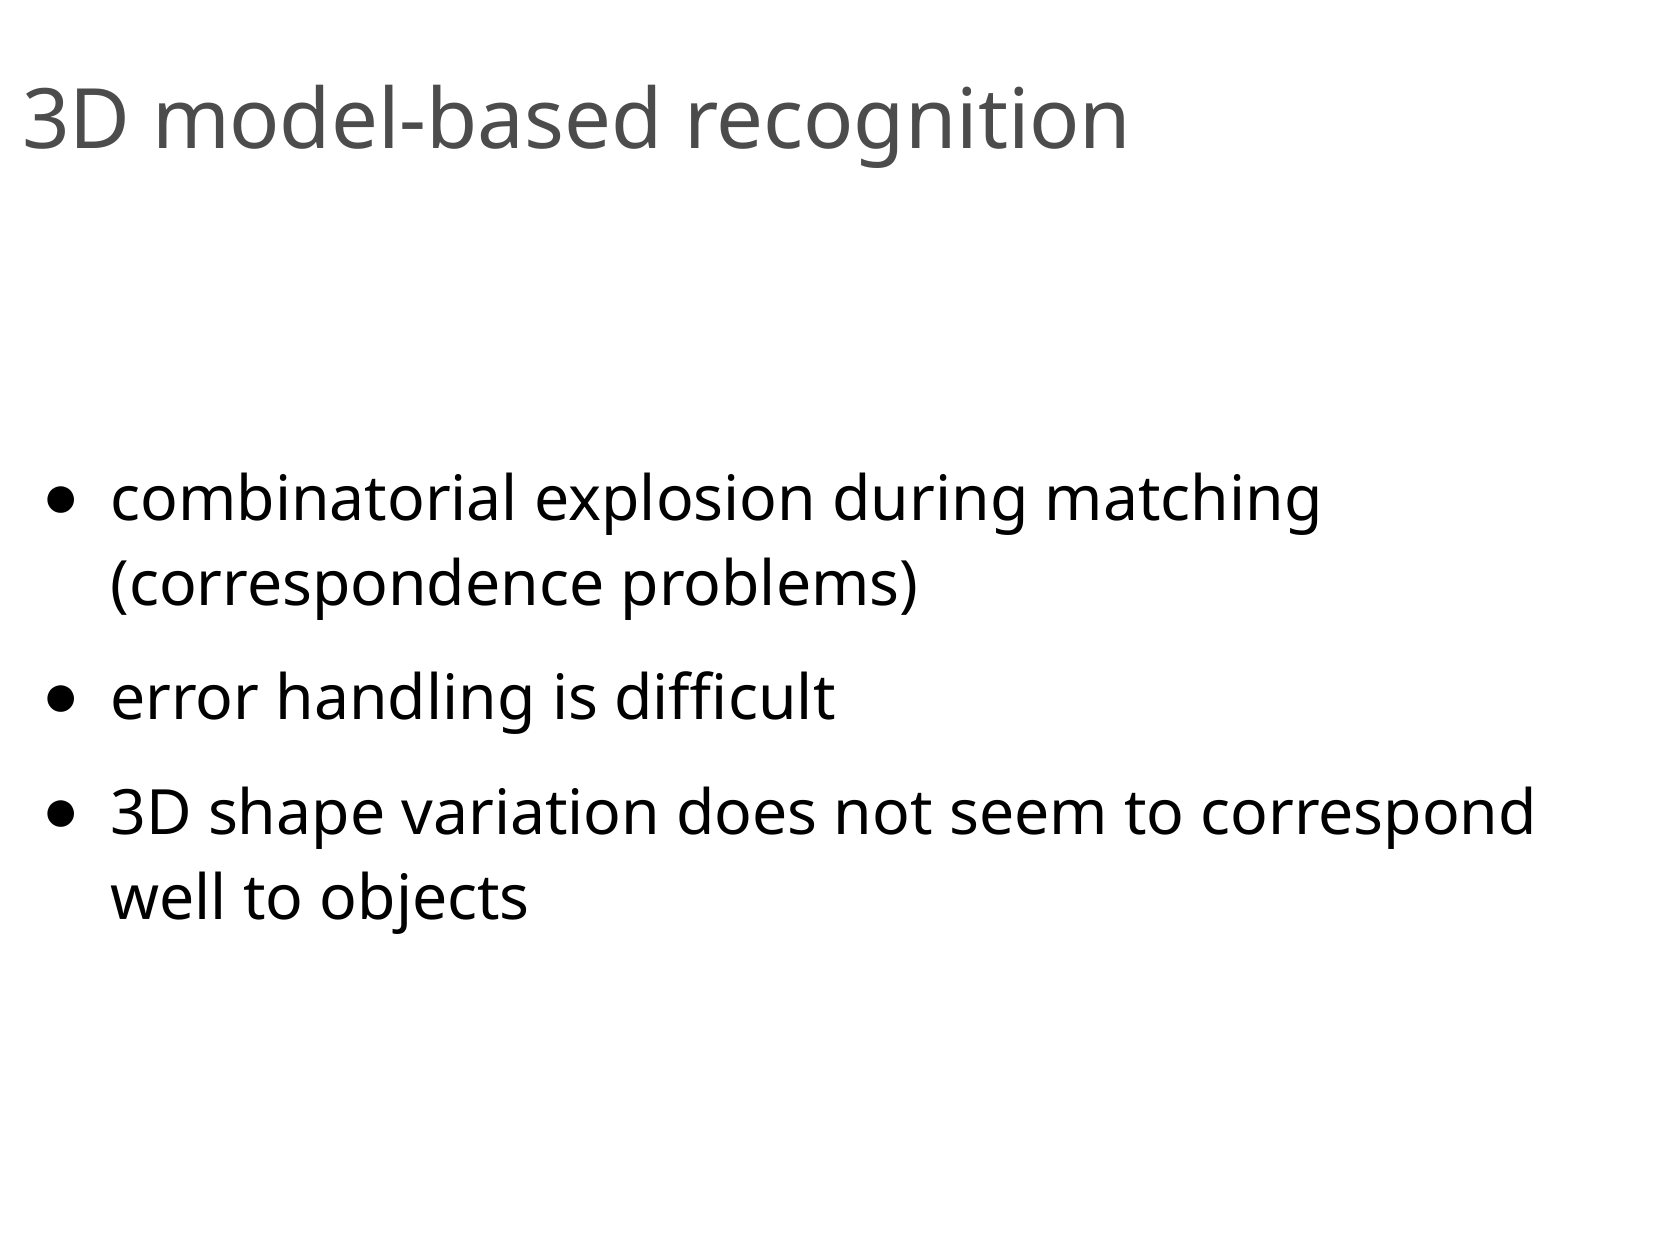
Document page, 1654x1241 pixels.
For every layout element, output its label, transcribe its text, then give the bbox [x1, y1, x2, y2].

list combinatorial explosion during matching (correspondence problems) error handling is difficult 3D shape variation does not seem to correspond well to objects [25, 226, 1654, 1166]
title 3D model-based recognition [22, 19, 1654, 213]
